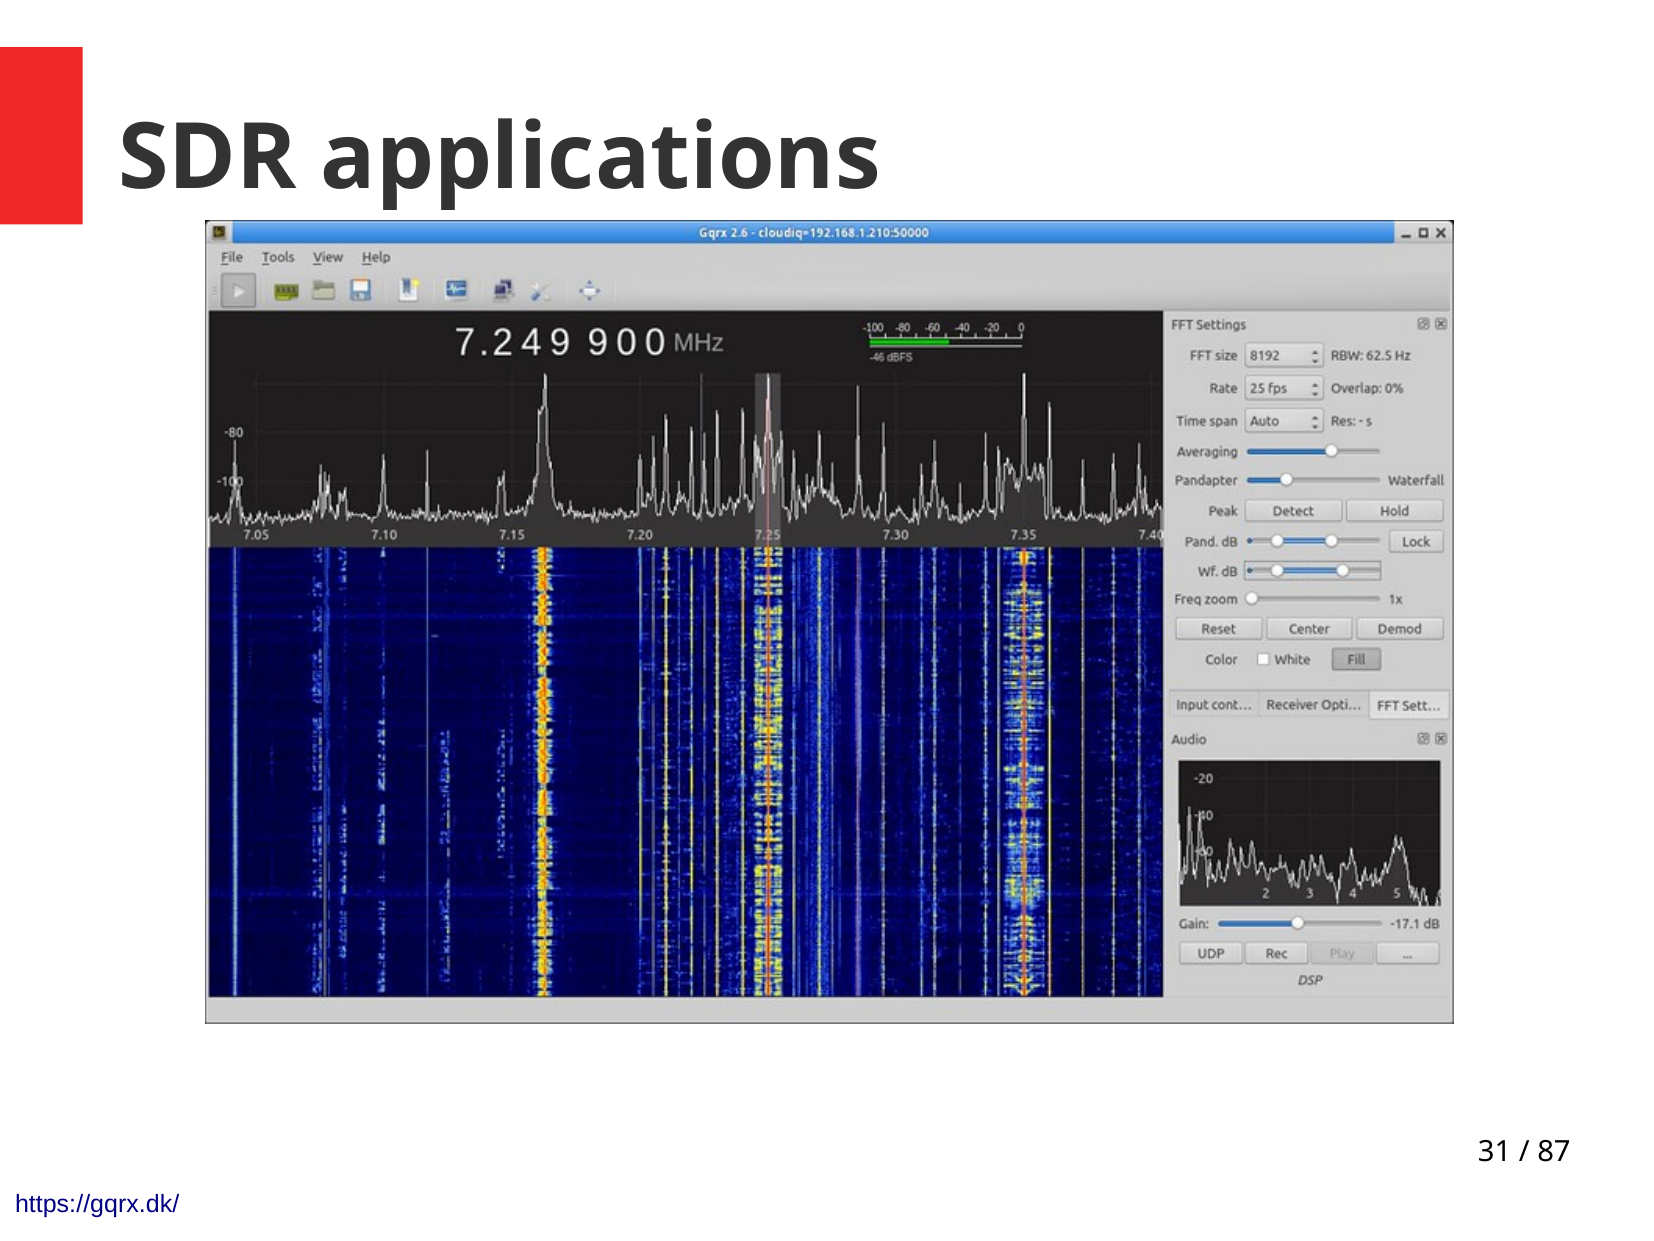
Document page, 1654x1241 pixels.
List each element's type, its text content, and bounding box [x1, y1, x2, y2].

picture [205, 220, 1454, 1024]
text_box https://gqrx.dk/ [0, 1181, 707, 1239]
title SDR applications [118, 49, 1571, 257]
